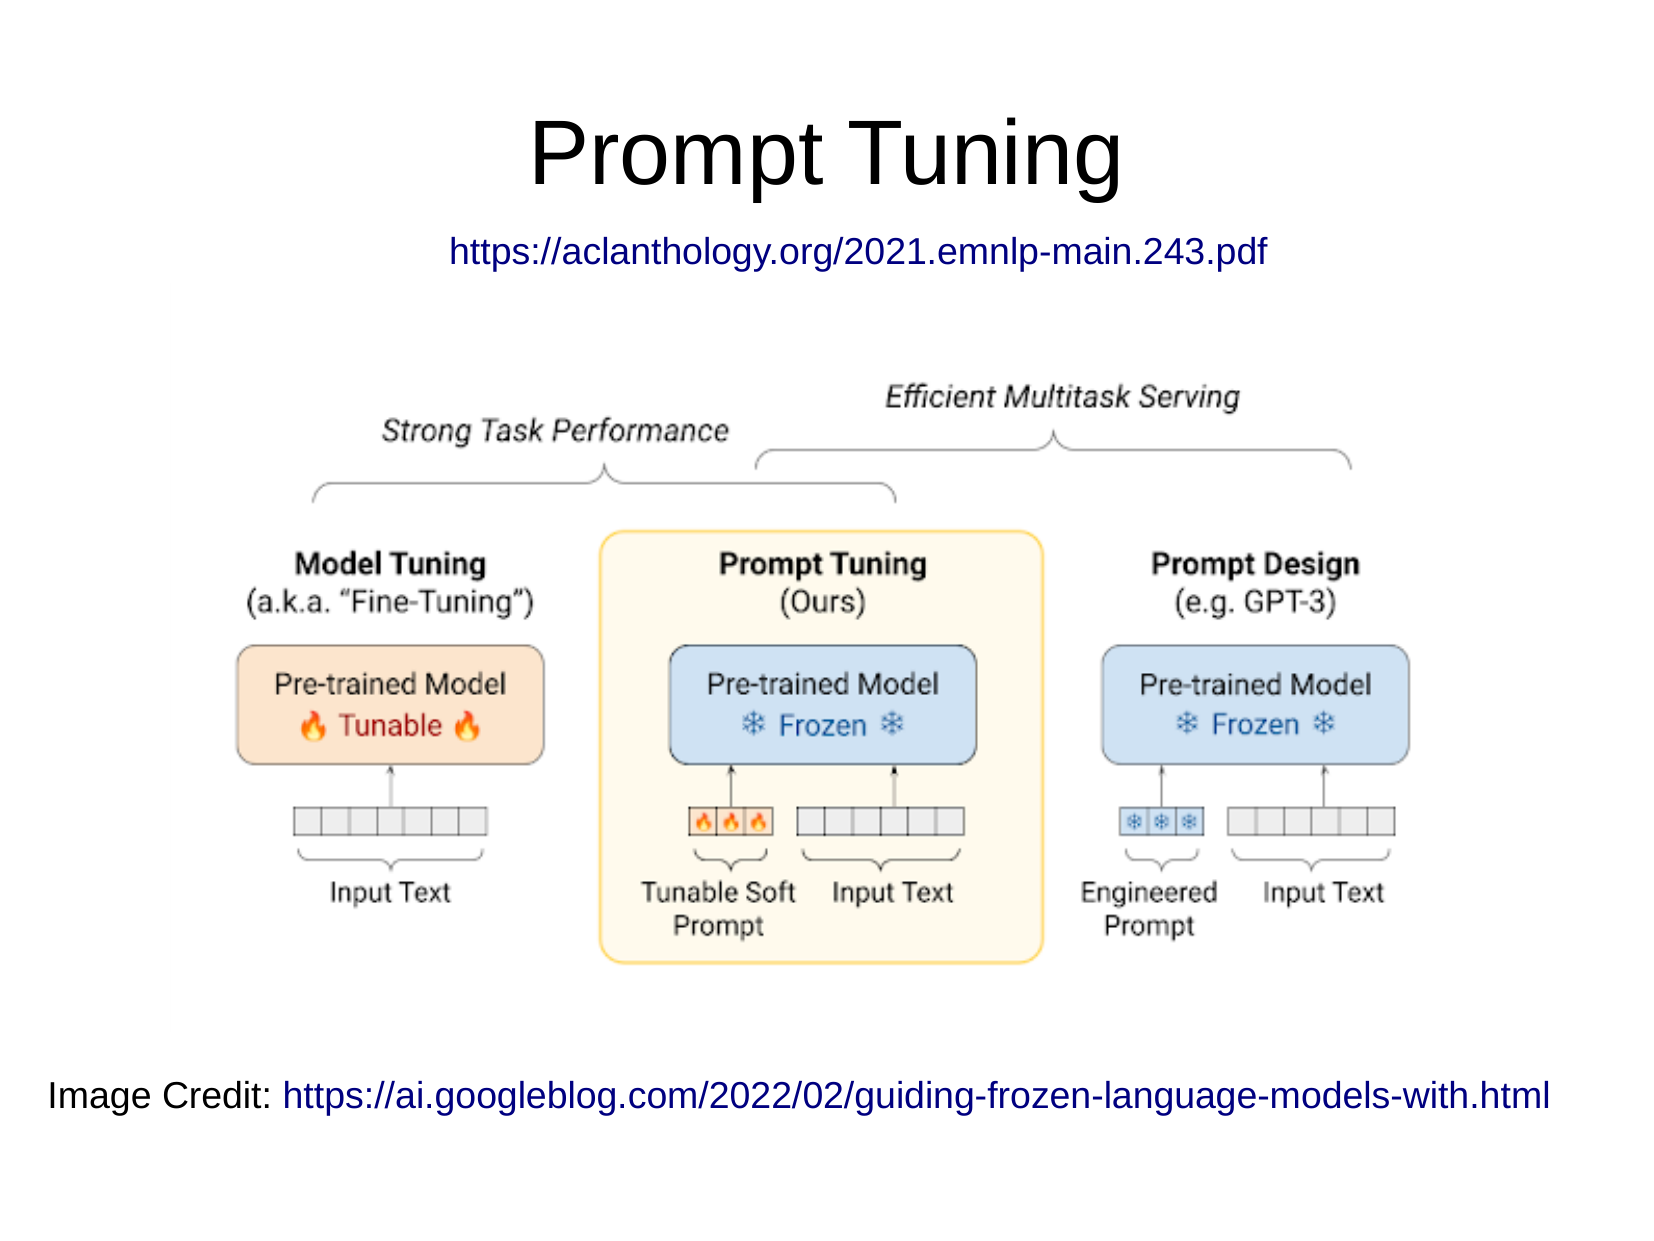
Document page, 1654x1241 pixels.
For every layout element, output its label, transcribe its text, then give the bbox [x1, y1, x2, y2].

picture [169, 283, 1500, 1032]
title Prompt Tuning [82, 49, 1571, 257]
text_box Image Credit: https://ai.googleblog.com/2022/02/guiding-frozen-language-models-with.html [32, 1067, 1653, 1167]
text_box https://aclanthology.org/2021.emnlp-main.243.pdf [434, 222, 1283, 280]
